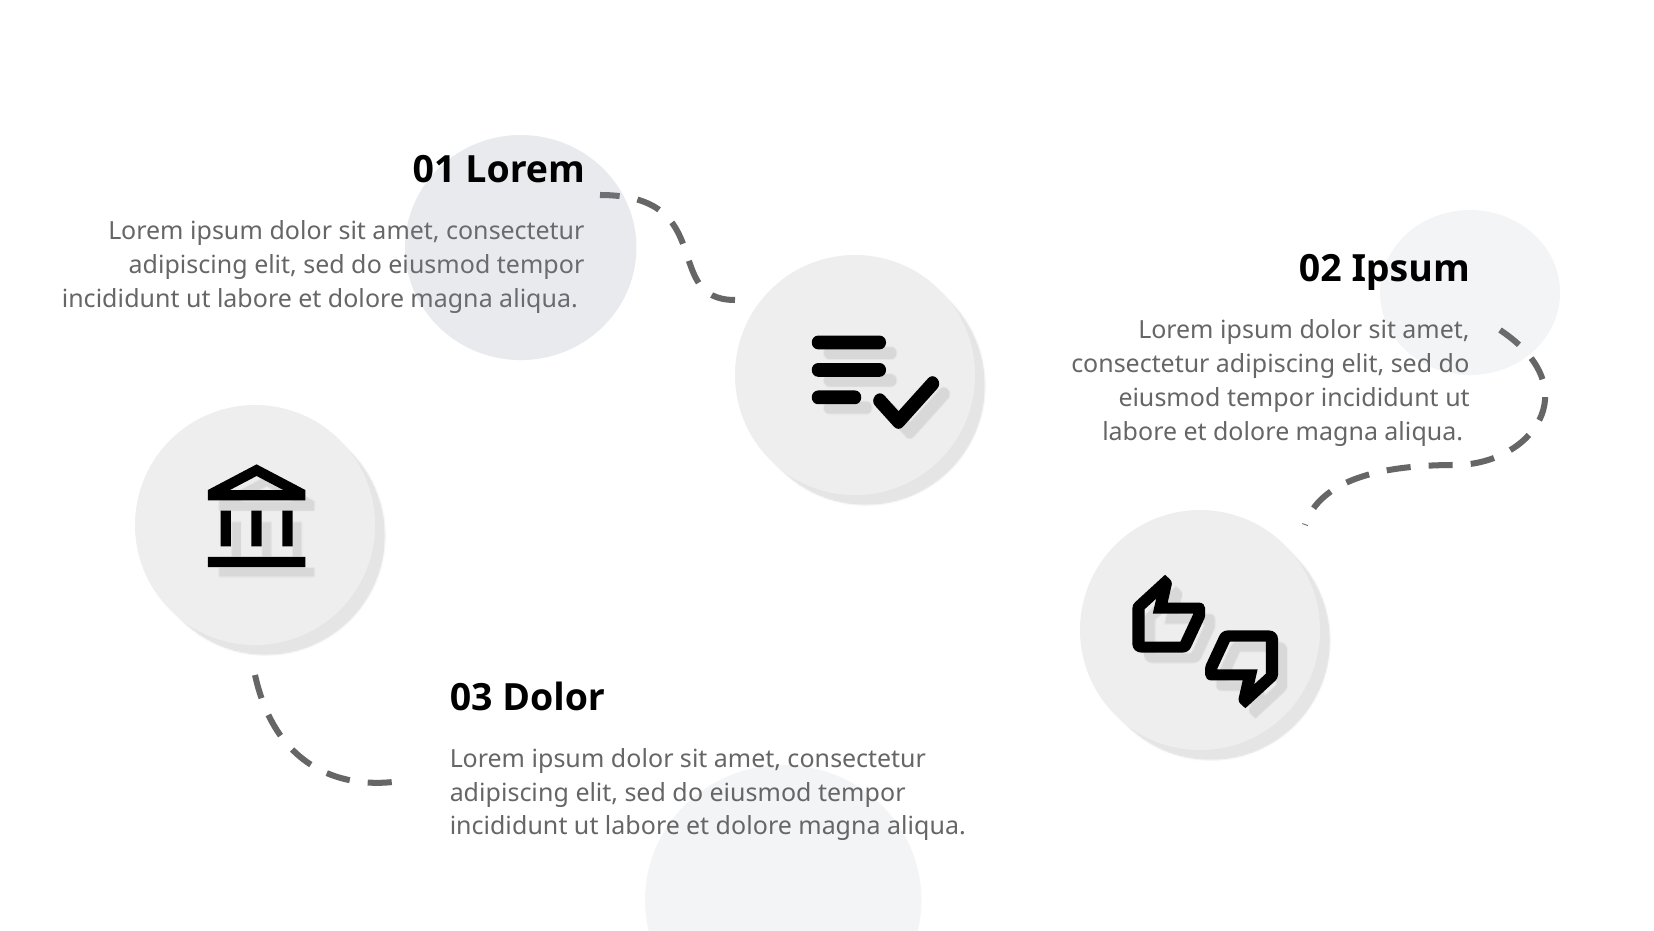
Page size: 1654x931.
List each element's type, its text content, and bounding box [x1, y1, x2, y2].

text_box [405, 166, 637, 361]
text_box 01 Lorem [270, 135, 601, 201]
text_box 03 Dolor [435, 662, 766, 729]
picture [1129, 572, 1282, 712]
picture [796, 291, 952, 463]
text_box Lorem ipsum dolor sit amet, consectetur adipiscing elit, sed do eiusmod tempor incididunt ut labore et dolore magna aliqua. [1035, 304, 1486, 456]
picture [195, 456, 324, 586]
text_box Lorem ipsum dolor sit amet, consectetur adipiscing elit, sed do eiusmod tempor incididunt ut labore et dolore magna aliqua. [435, 732, 991, 856]
text_box 02 Ipsum [1155, 234, 1486, 301]
text_box Lorem ipsum dolor sit amet, consectetur adipiscing elit, sed do eiusmod tempor incididunt ut labore et dolore magna aliqua. [29, 205, 601, 367]
